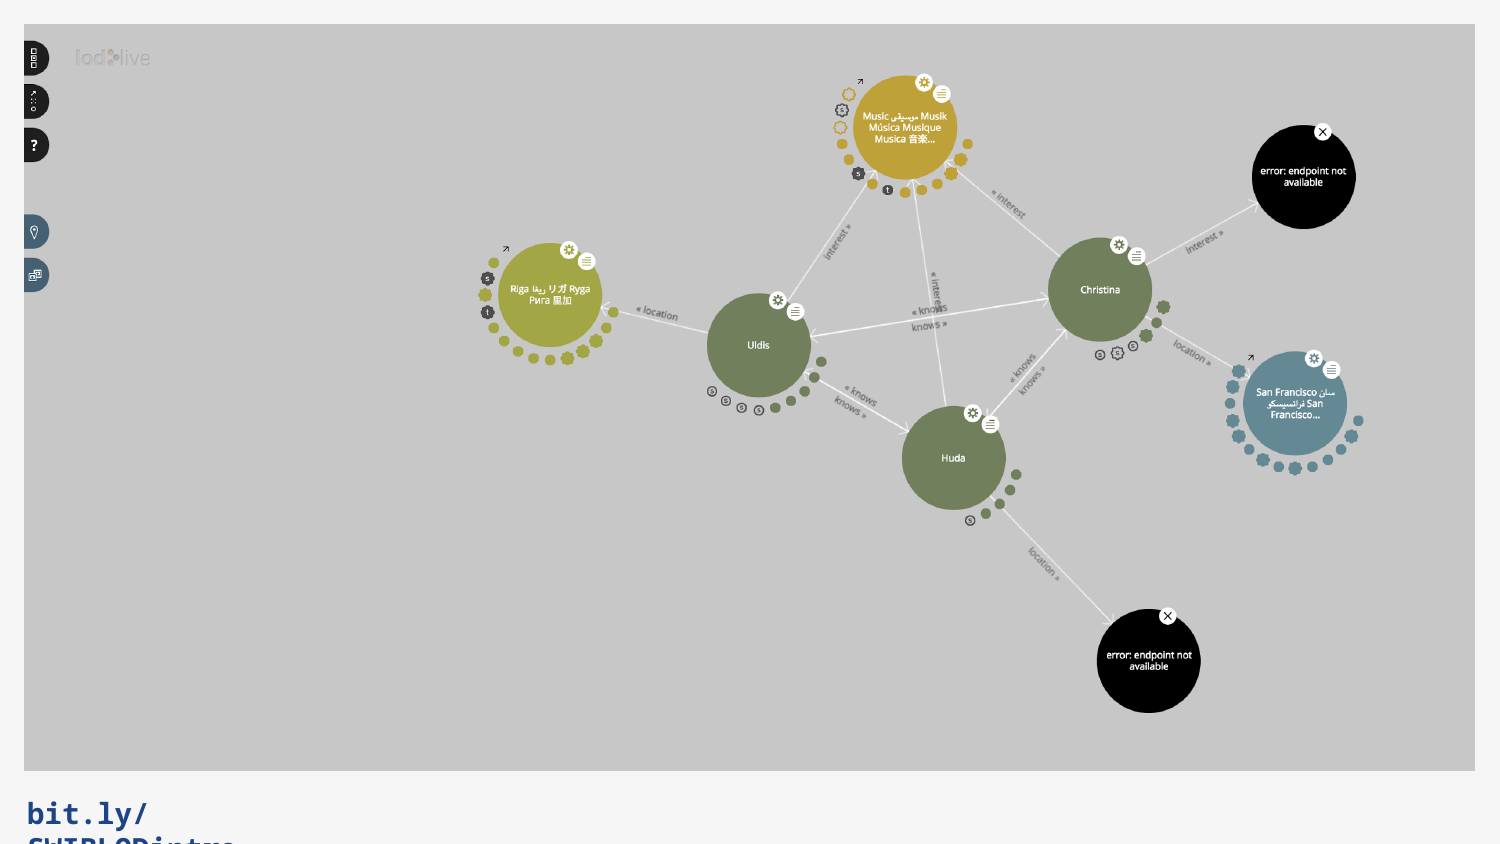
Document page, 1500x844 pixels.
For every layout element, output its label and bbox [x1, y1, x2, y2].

picture [24, 24, 1475, 771]
